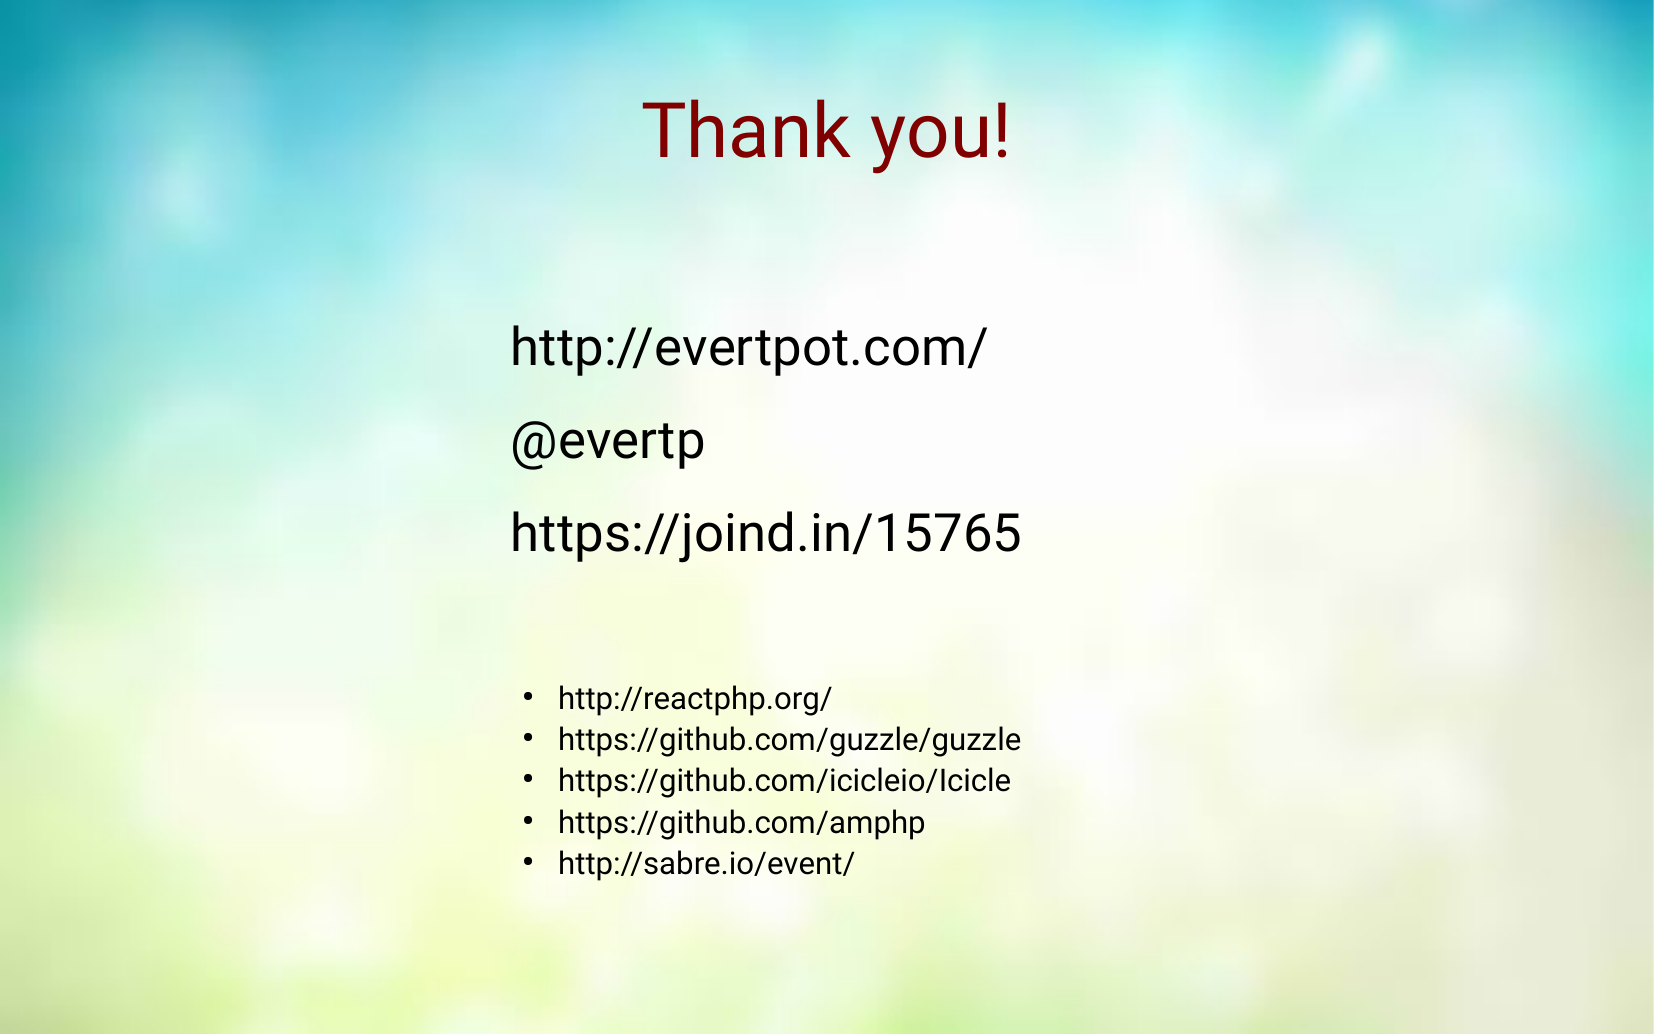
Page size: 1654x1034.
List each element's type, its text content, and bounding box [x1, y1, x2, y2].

list http://evertpot.com/ @evertp https://joind.in/15765 [510, 310, 1143, 566]
title Thank you! [82, 41, 1571, 214]
picture [0, 0, 1654, 1034]
text_box http://reactphp.org/ https://github.com/guzzle/guzzle https://github.com/icicleio/Icicle https://github.com/amphp http://sabre.io/event/ [507, 669, 1146, 891]
